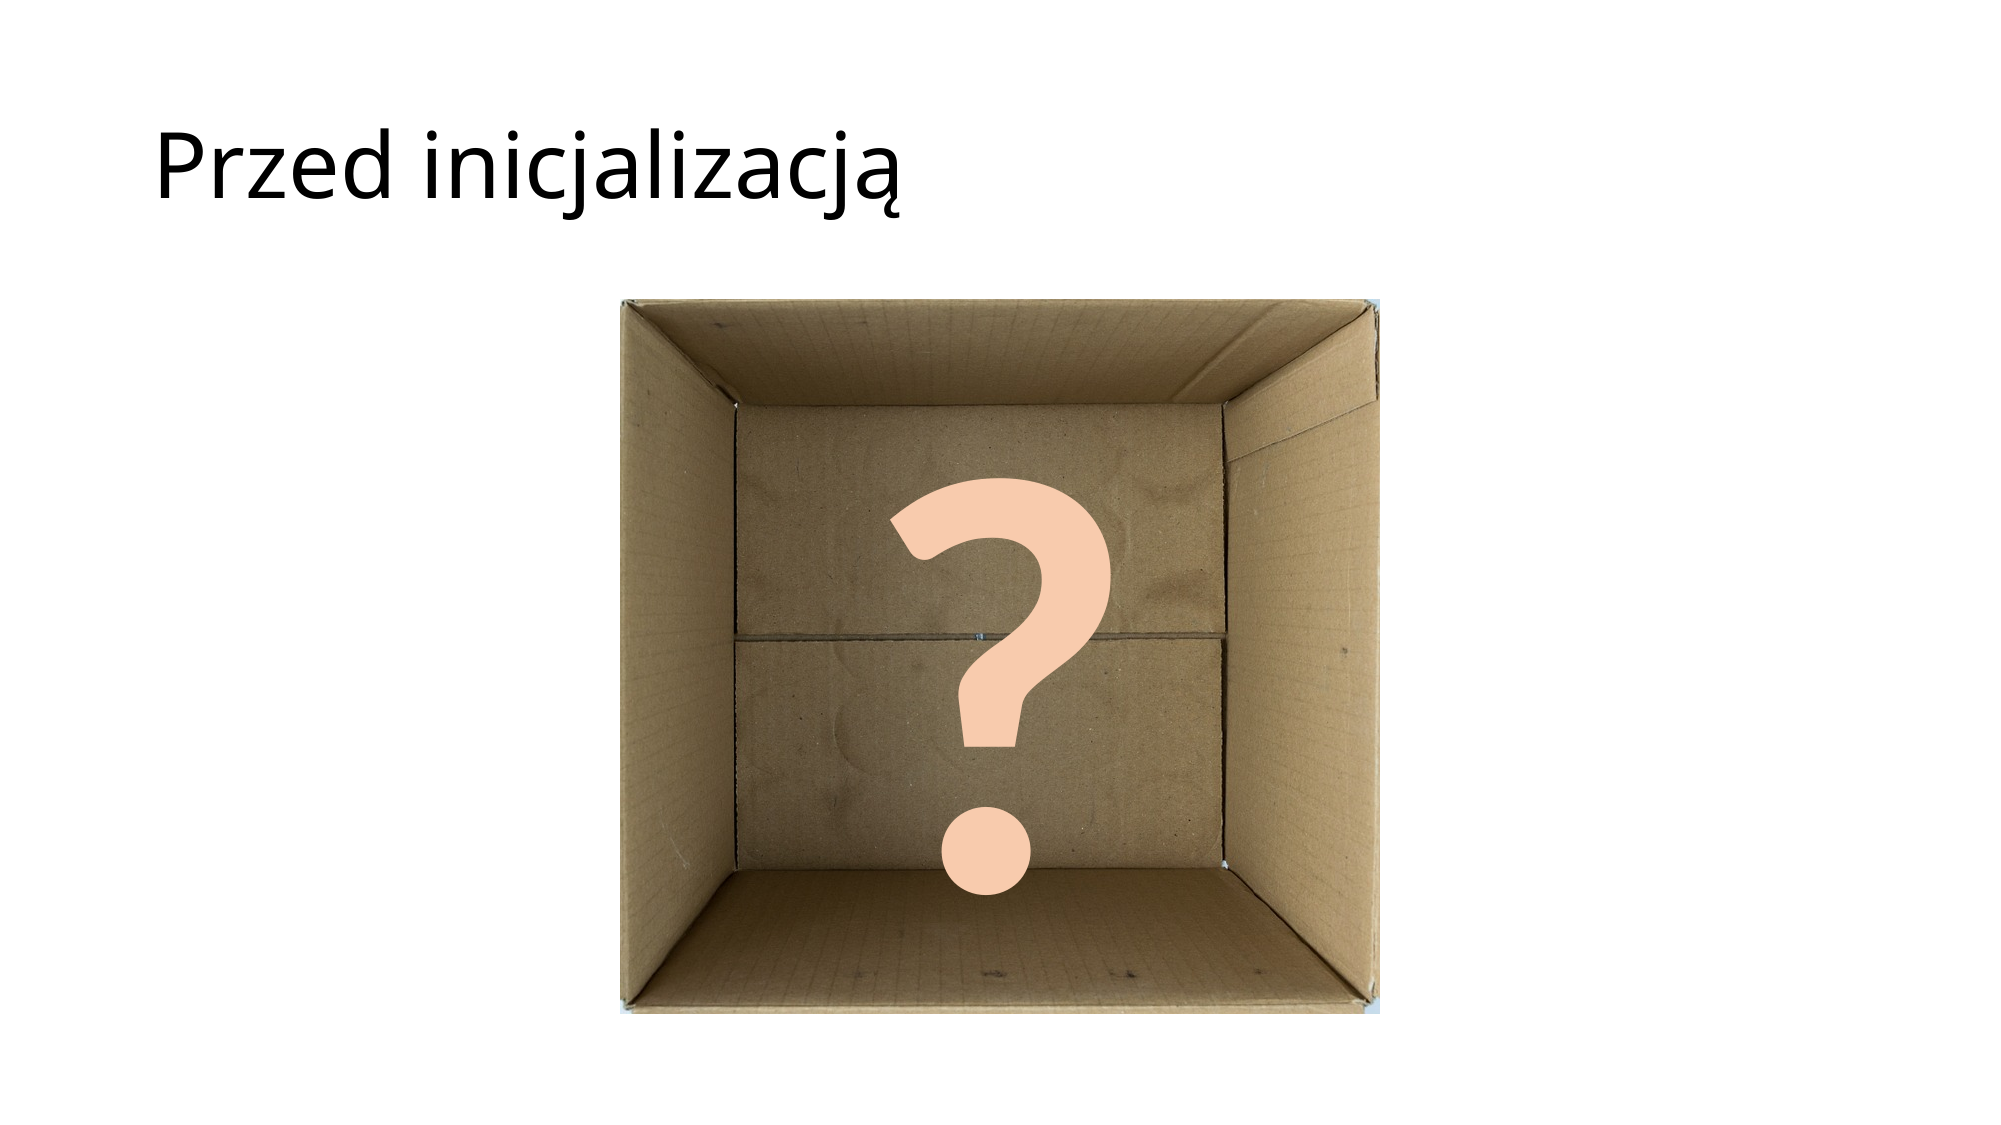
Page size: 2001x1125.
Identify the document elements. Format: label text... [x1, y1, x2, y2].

picture [1154, 299, 1380, 1014]
picture [620, 299, 846, 1014]
title Przed inicjalizacją [137, 59, 1863, 278]
text_box ? [846, 286, 1154, 1019]
